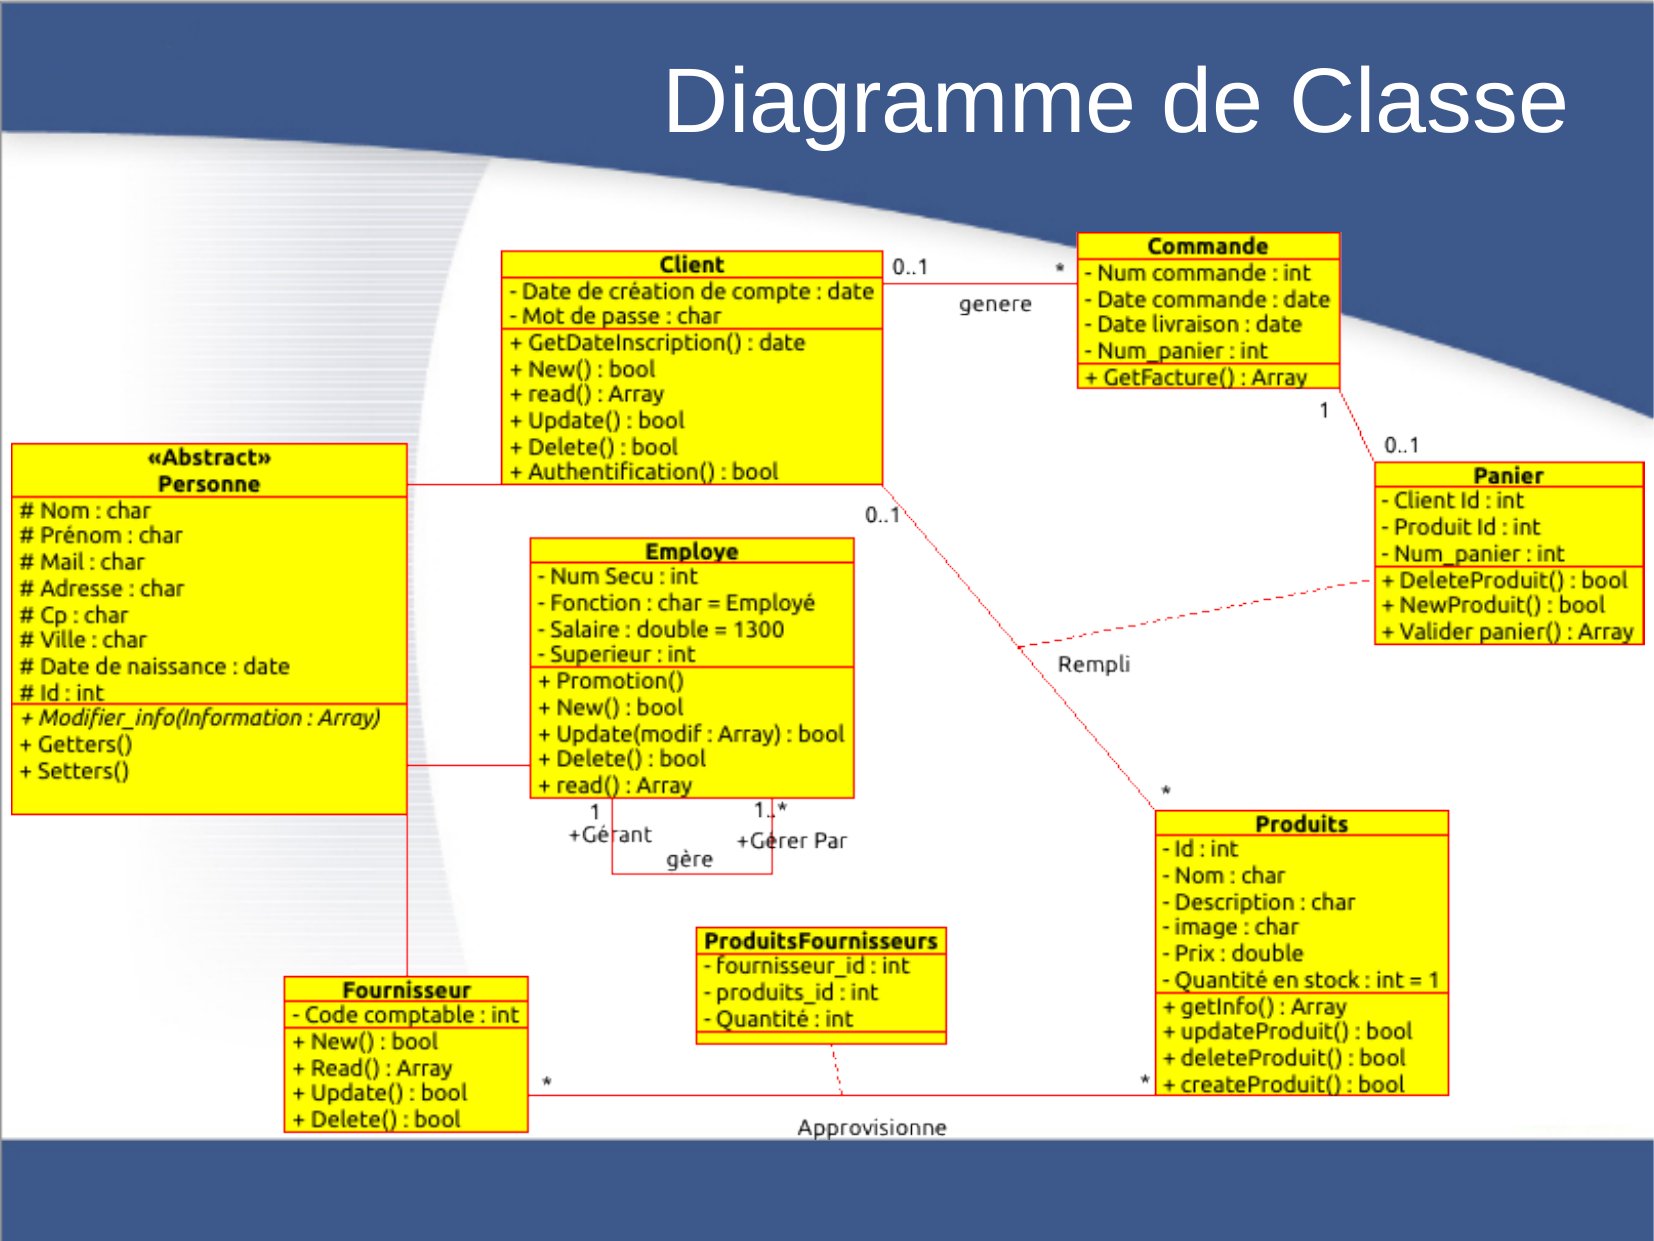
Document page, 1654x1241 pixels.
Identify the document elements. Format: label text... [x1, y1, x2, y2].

title Diagramme de Classe [82, 49, 1571, 232]
picture [0, 0, 1654, 1241]
